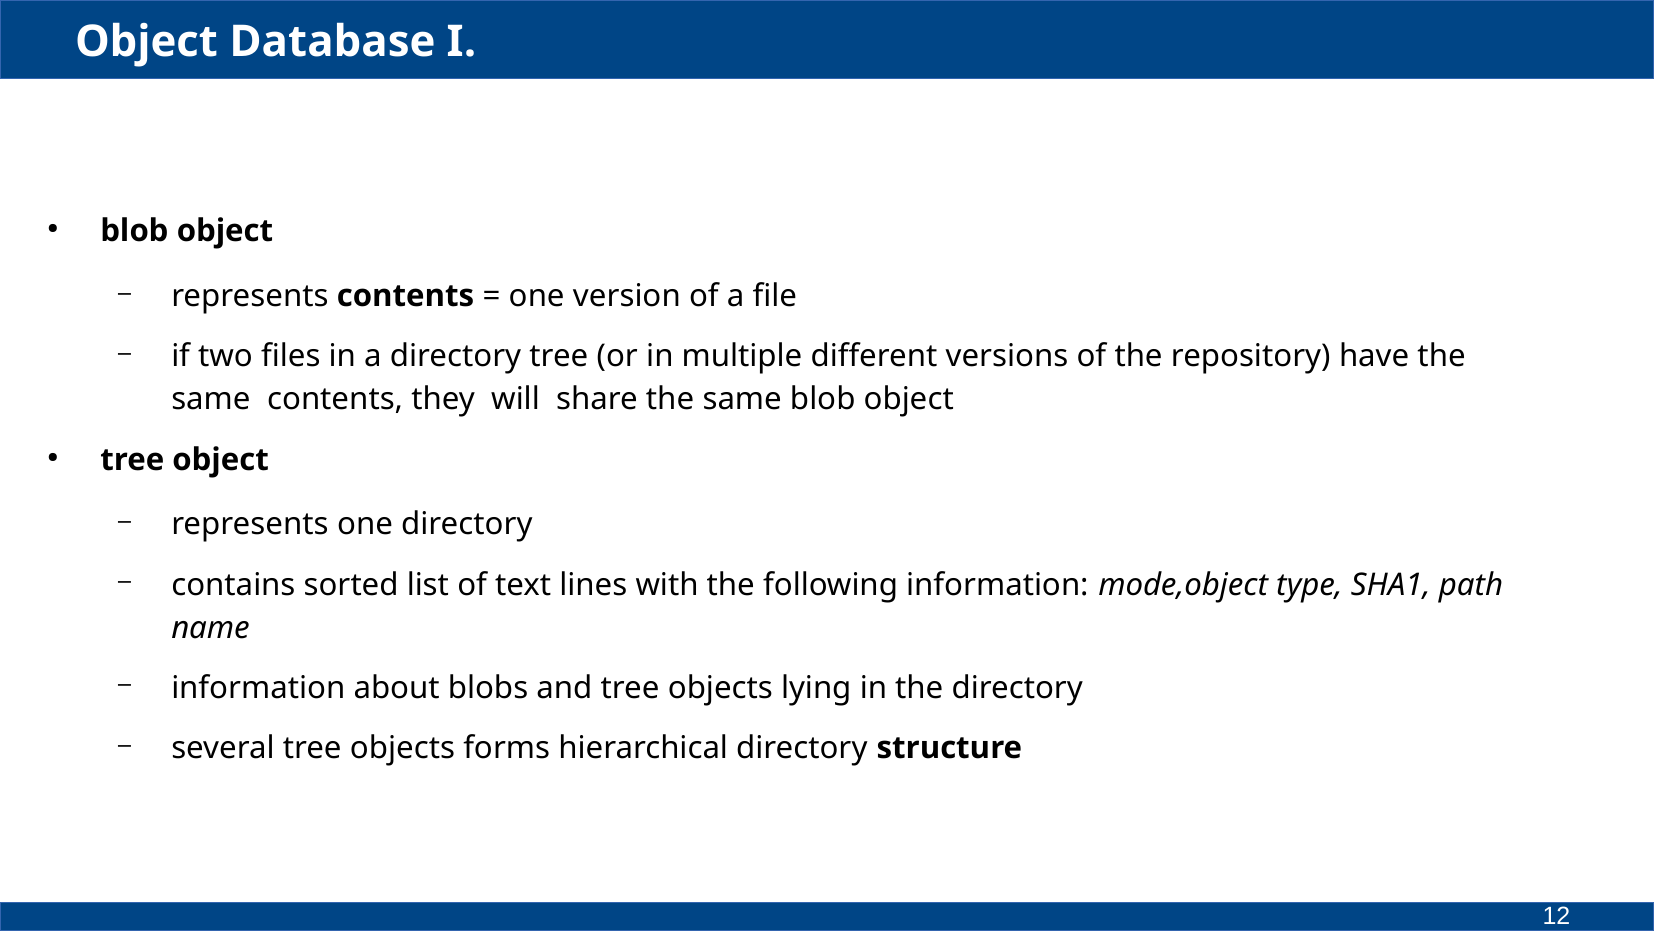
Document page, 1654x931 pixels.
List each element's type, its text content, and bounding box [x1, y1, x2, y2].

title Object Database I. [75, 0, 1654, 79]
list blob object represents contents = one version of a file if two files in a directory tree (or in multiple different versions of the repository) have the same contents, they will share the same blob object tree object represents one directory contains sorted list of text lines with the following information: mode,object type, SHA1, path name information about blobs and tree objects lying in the directory several tree objects forms hierarchical directory structure [29, 208, 1506, 884]
